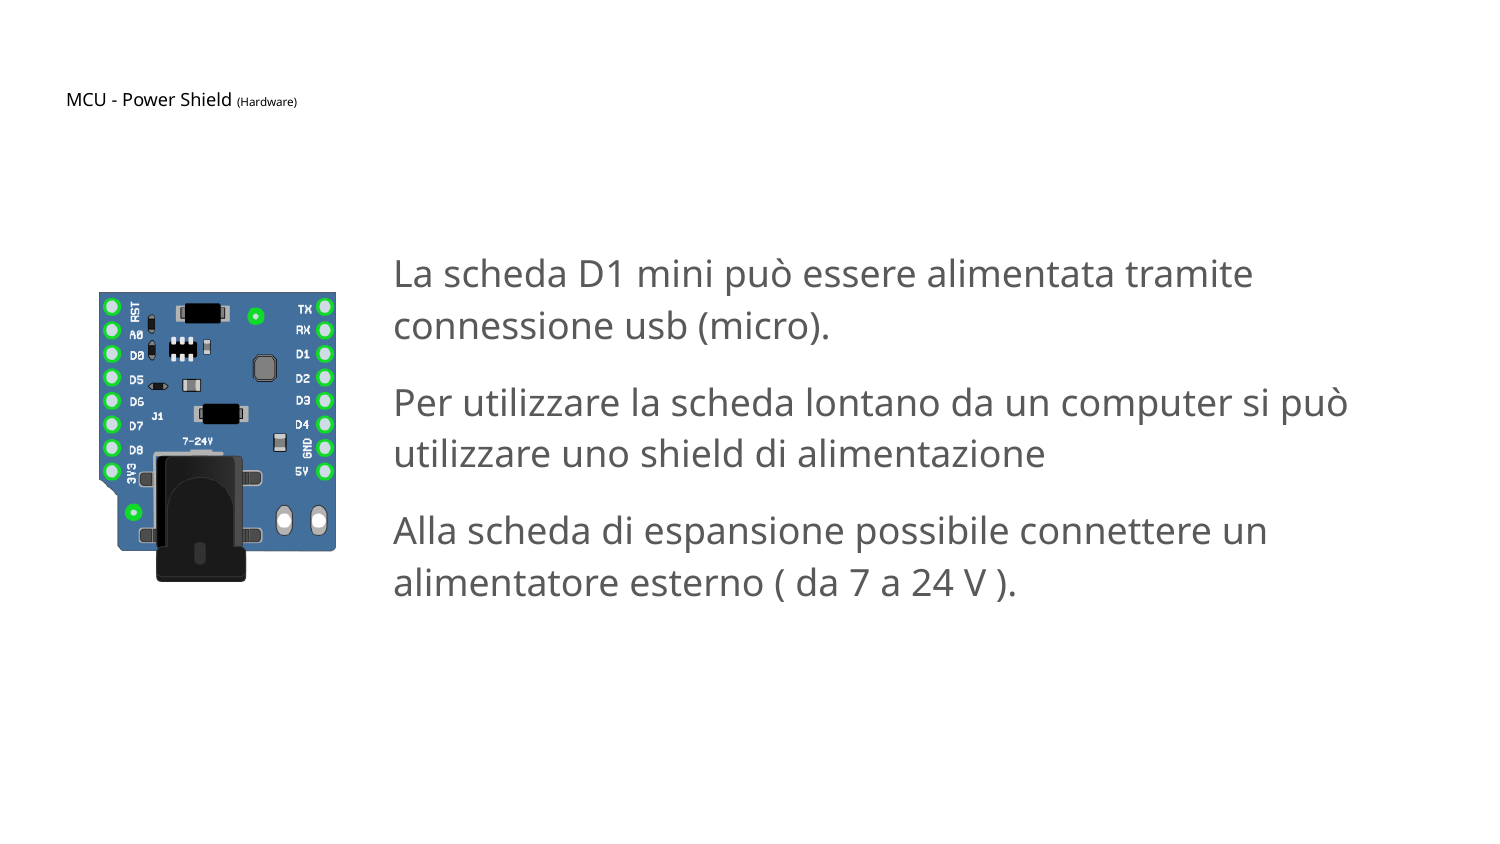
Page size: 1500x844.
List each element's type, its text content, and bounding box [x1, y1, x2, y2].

title MCU - Power Shield (Hardware) [51, 72, 1449, 167]
list La scheda D1 mini può essere alimentata tramite connessione usb (micro). Per utilizzare la scheda lontano da un computer si può utilizzare uno shield di alimentazione Alla scheda di espansione possibile connettere un alimentatore esterno ( da 7 a 24 V ). [378, 228, 1449, 672]
picture [99, 292, 336, 582]
